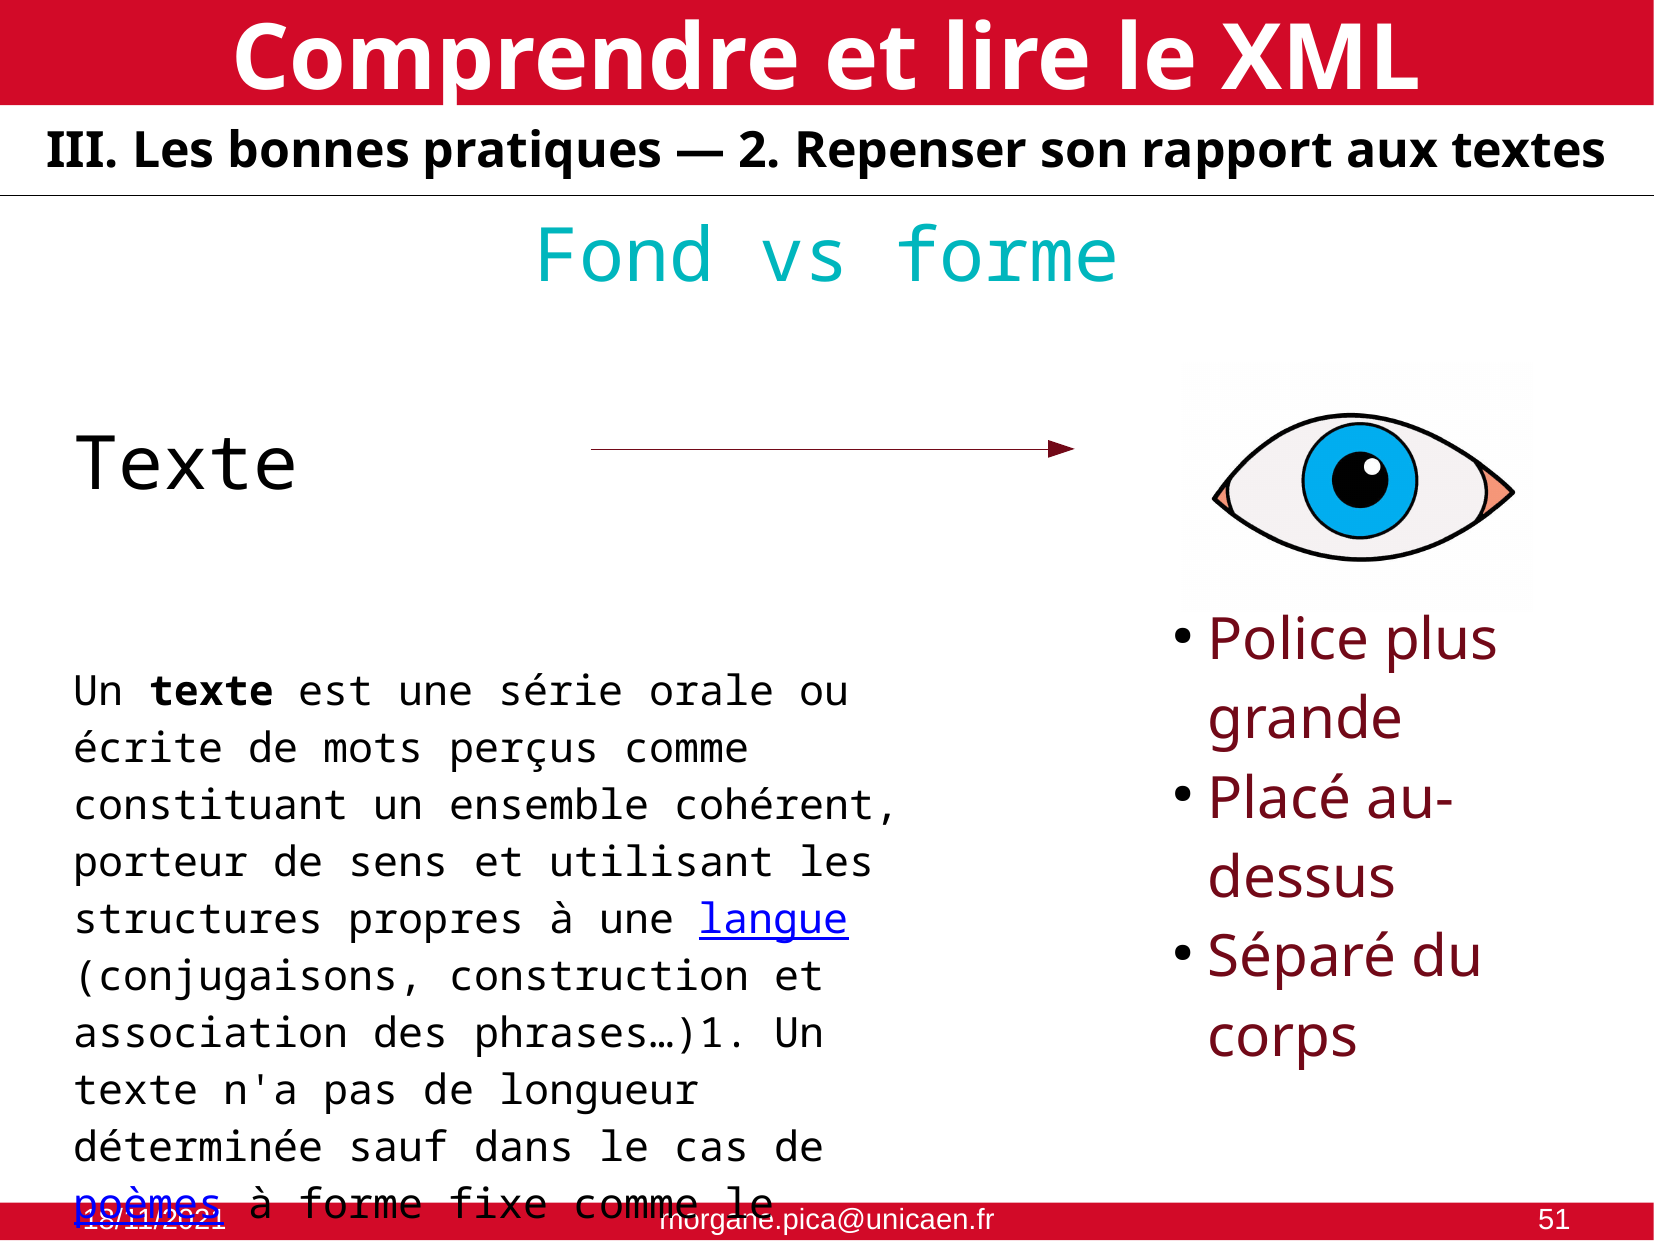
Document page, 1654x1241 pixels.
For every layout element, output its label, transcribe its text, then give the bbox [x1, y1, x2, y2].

text_box Texte Un texte est une série orale ou écrite de mots perçus comme constituant un ensemble cohérent, porteur de sens et utilisant les structures propres à une langue (conjugaisons, construction et association des phrases…)1. Un texte n'a pas de longueur déterminée sauf dans le cas de poèmes à forme fixe comme le sonnet ou le haïku. L'étude formelle des textes s'appuie sur la linguistique, qui est l'approche scientifique du langage. [58, 401, 957, 1162]
text_box Fond vs forme [161, 196, 1493, 284]
title III. Les bonnes pratiques — 2. Repenser son rapport aux textes [0, 106, 1654, 191]
title Comprendre et lire le XML [0, 0, 1654, 106]
text_box Police plus grande Placé au-dessus Séparé du corps [1157, 590, 1654, 780]
picture [1181, 362, 1533, 590]
